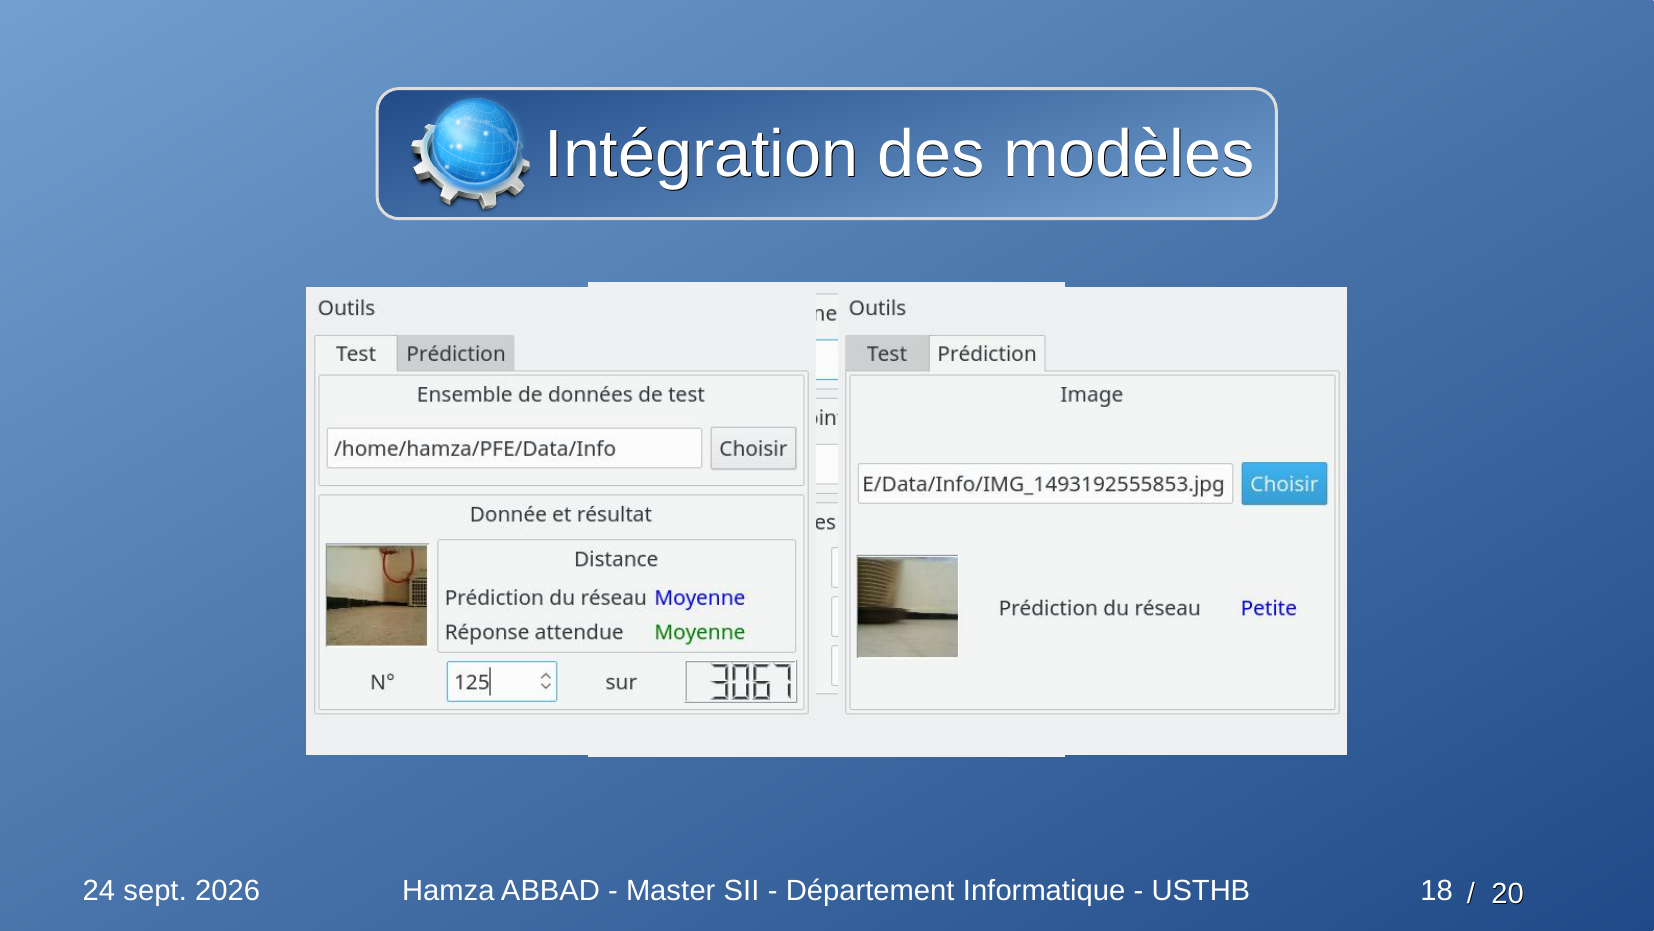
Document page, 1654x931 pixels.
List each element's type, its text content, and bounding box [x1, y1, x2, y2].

text_box Intégration des modèles [377, 88, 1277, 219]
picture [411, 94, 530, 213]
picture [306, 282, 1347, 757]
